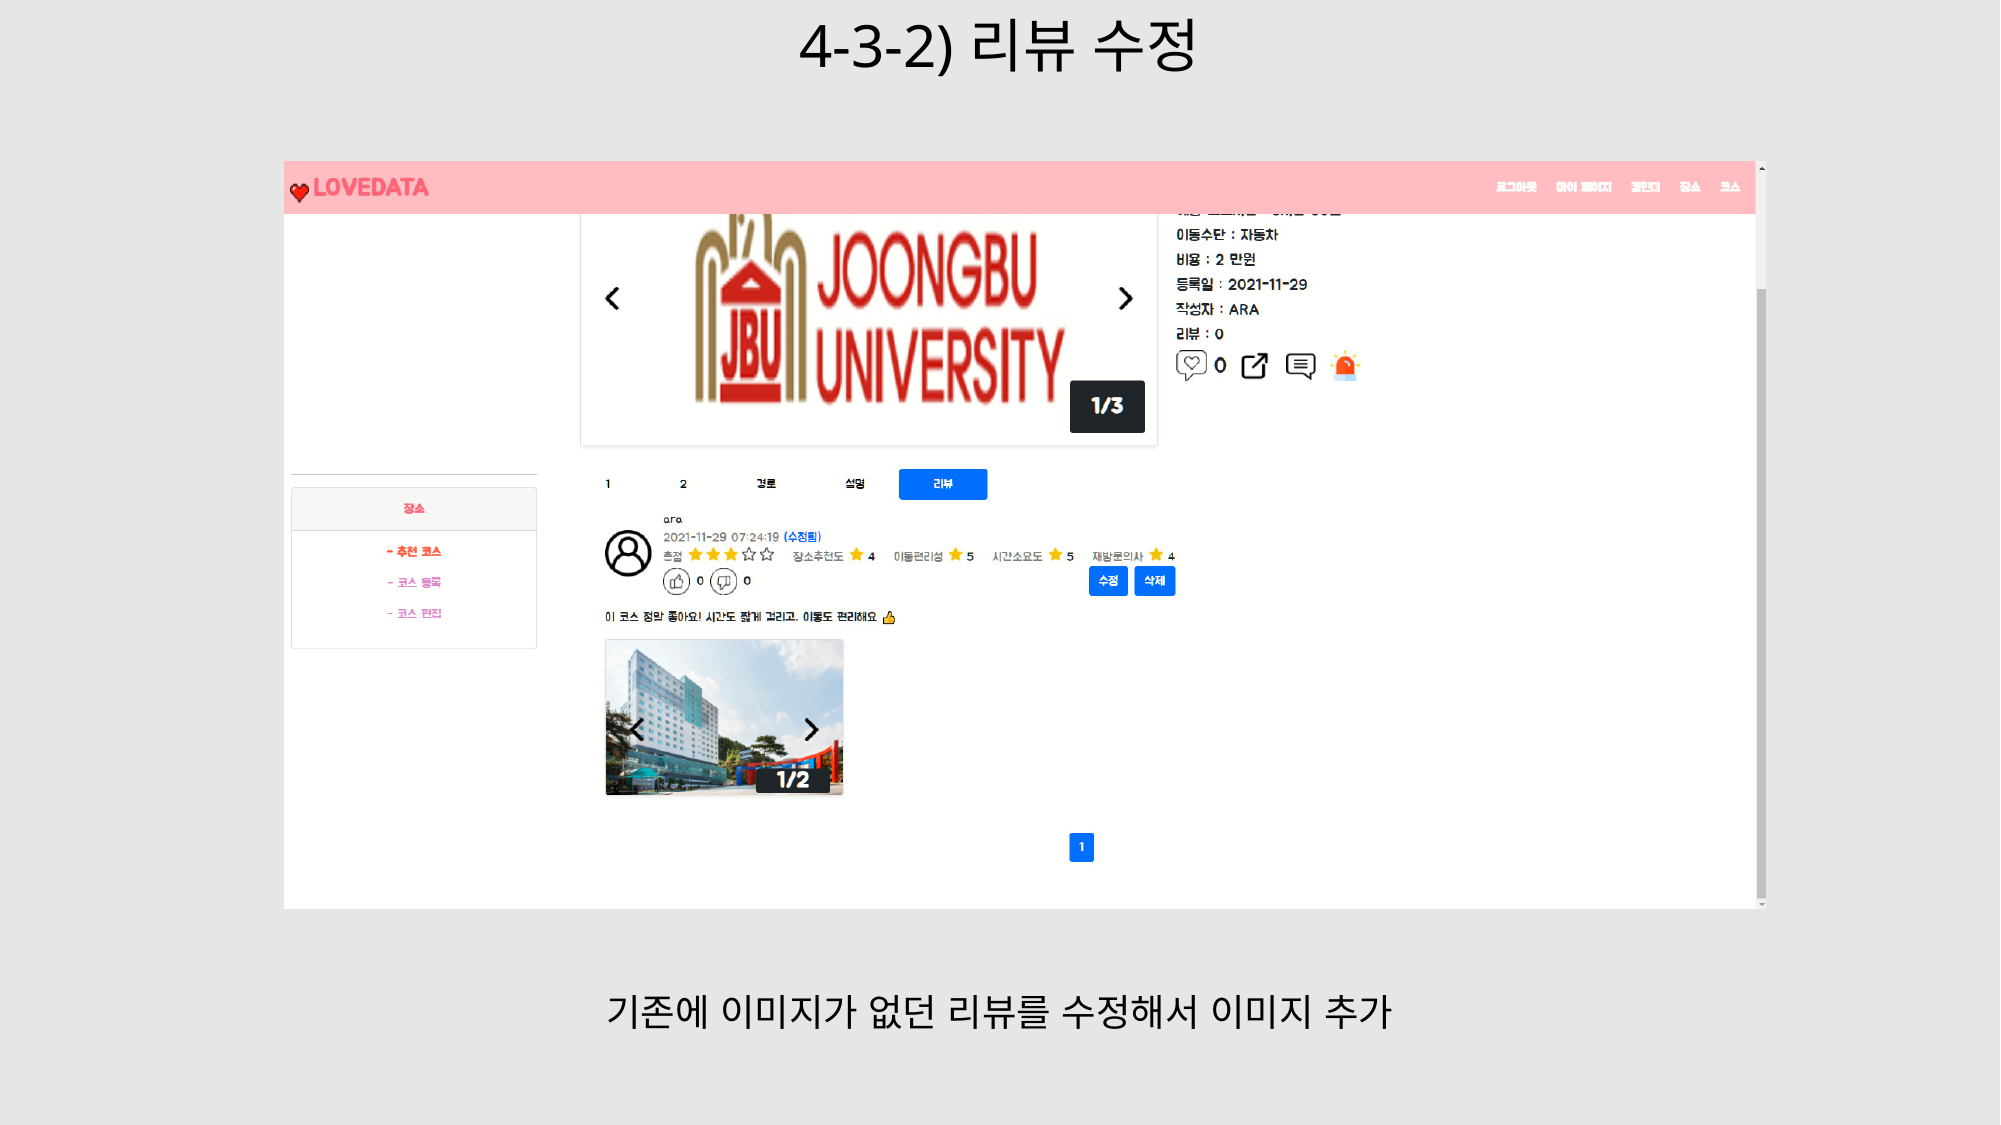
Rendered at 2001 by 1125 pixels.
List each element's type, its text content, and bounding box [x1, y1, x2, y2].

picture [284, 161, 1766, 909]
text_box 기존에 이미지가 없던 리뷰를 수정해서 이미지 추가 [591, 981, 1409, 1042]
text_box 4-3-2) 리뷰 수정 [564, 2, 1436, 87]
